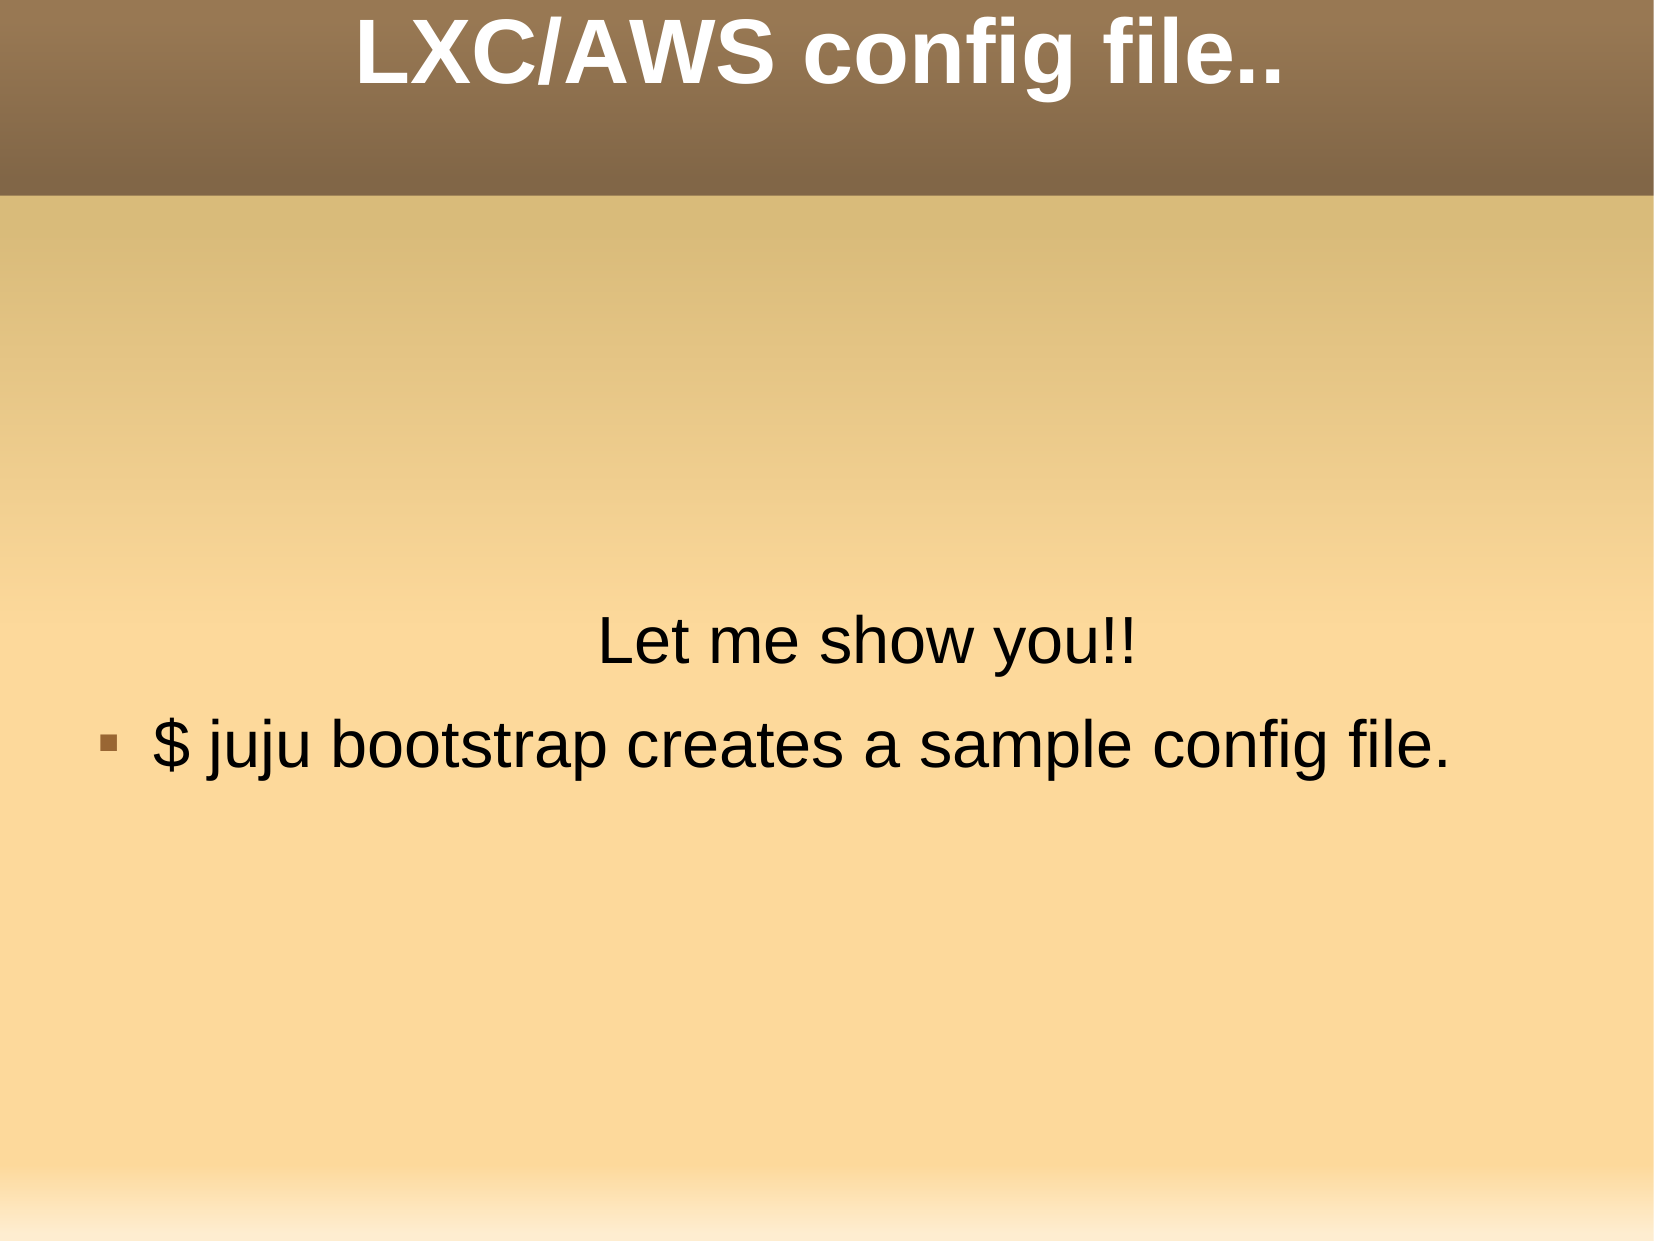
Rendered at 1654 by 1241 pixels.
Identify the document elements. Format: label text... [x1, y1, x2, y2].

picture [0, 0, 1654, 1241]
title LXC/AWS config file.. [76, 1, 1565, 207]
list Let me show you!! $ juju bootstrap creates a sample config file. [82, 290, 1571, 1094]
